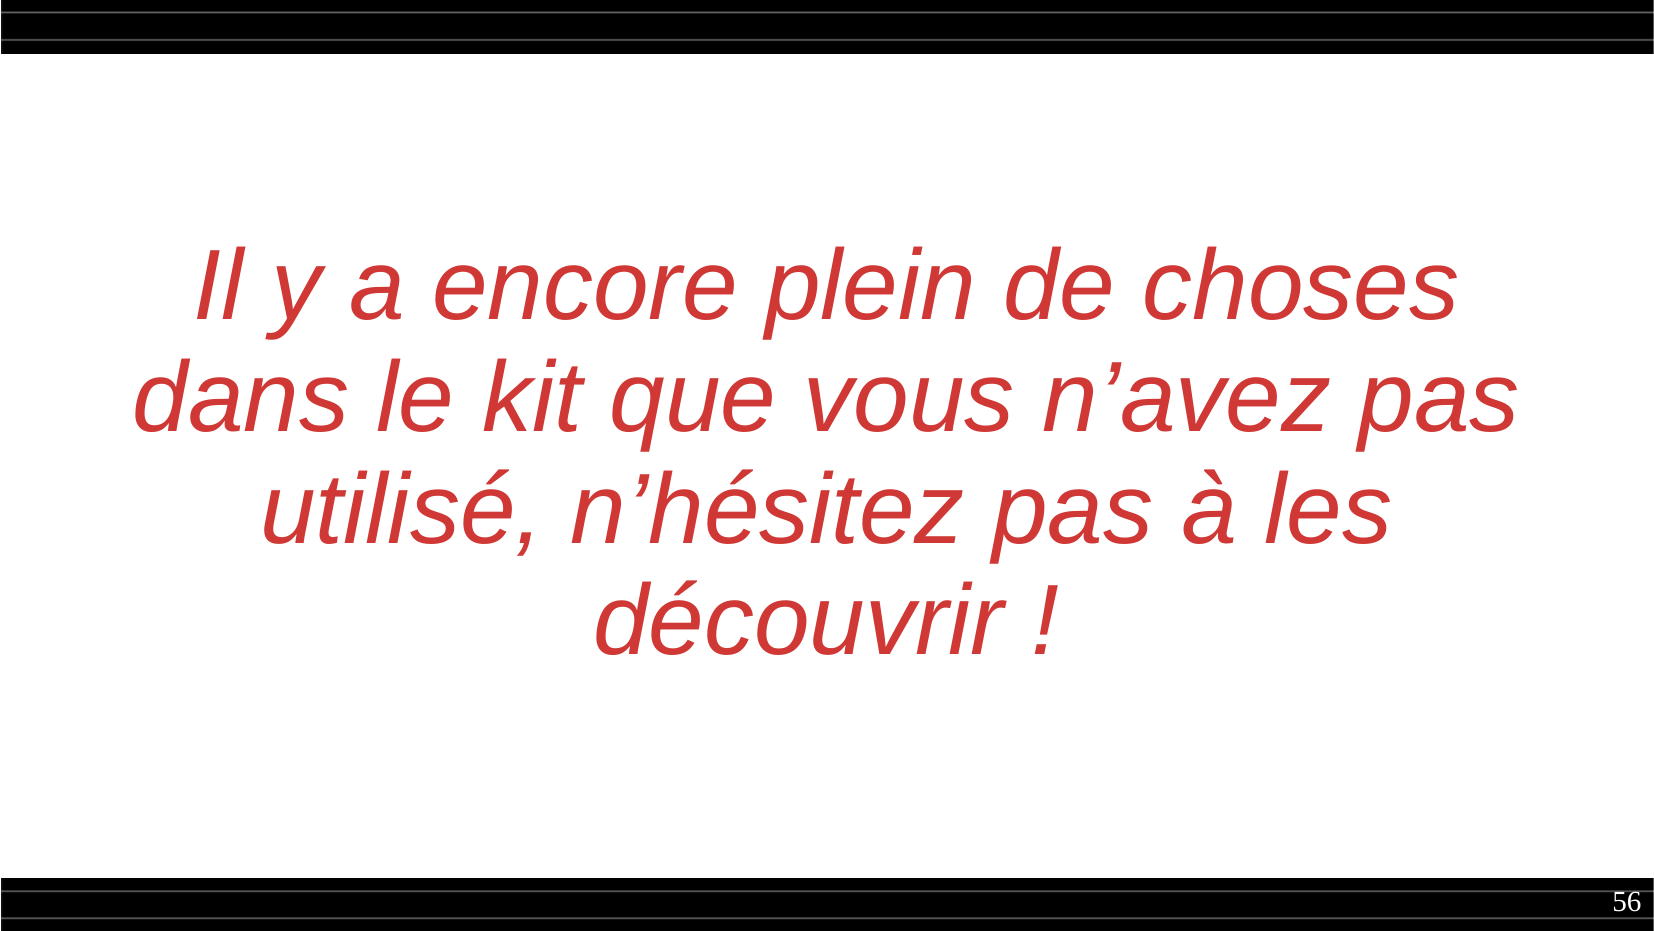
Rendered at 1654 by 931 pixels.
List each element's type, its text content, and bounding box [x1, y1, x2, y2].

picture [1, 878, 1654, 931]
picture [1, 0, 1654, 54]
subtitle Il y a encore plein de choses dans le kit que vous n’avez pas utilisé, n’hésitez pas à les découvrir ! [82, 92, 1571, 813]
